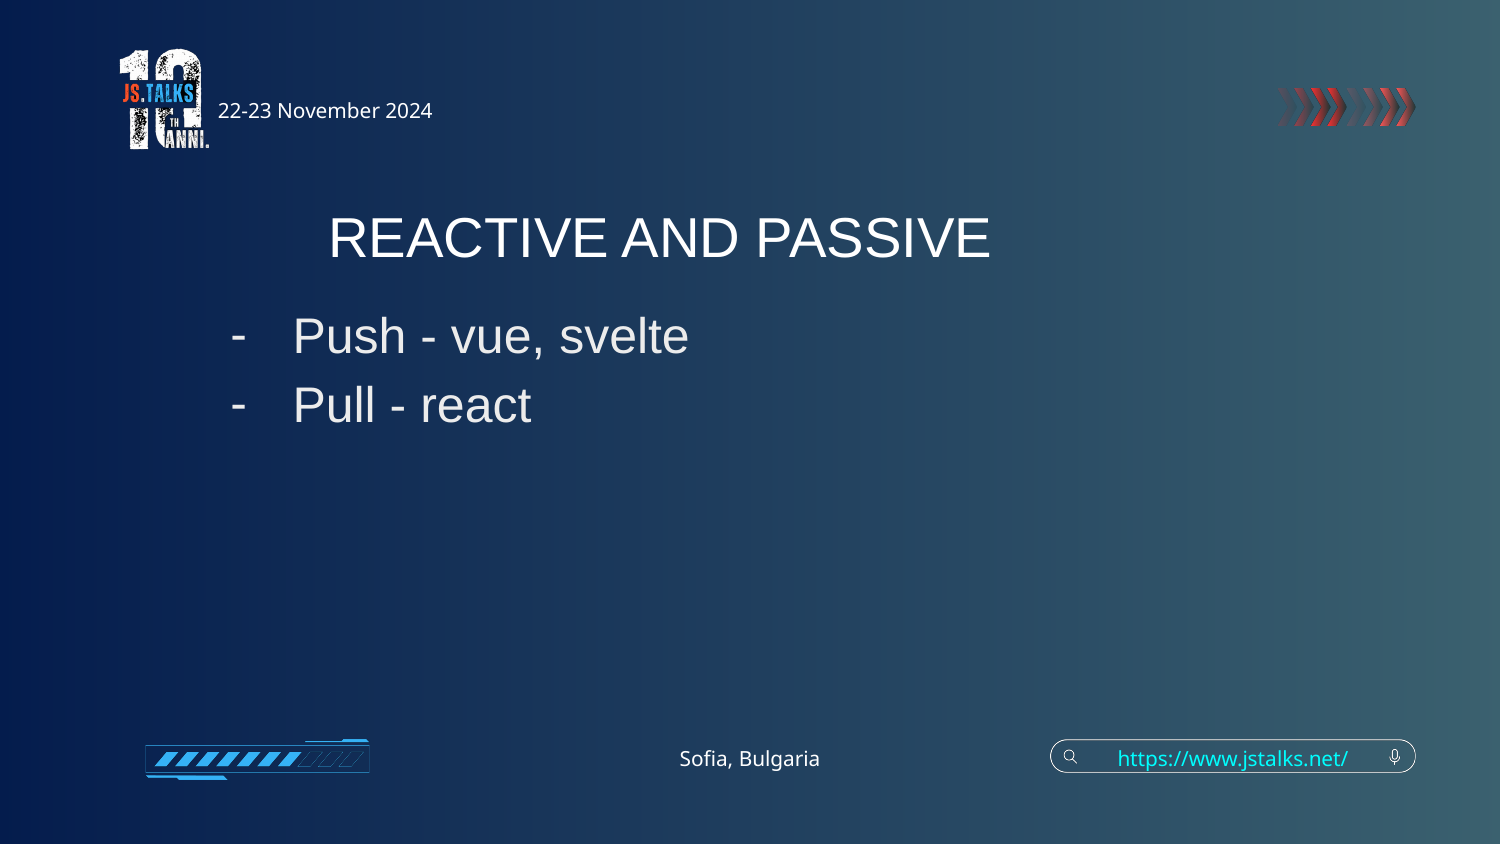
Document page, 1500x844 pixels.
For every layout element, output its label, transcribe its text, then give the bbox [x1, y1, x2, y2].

text_box https://www.jstalks.net/ [1103, 744, 1362, 772]
text_box [1277, 88, 1416, 126]
text_box REACTIVE AND PASSIVE [328, 183, 1233, 269]
text_box [65, 0, 258, 231]
text_box [145, 739, 370, 780]
text_box [1050, 739, 1416, 773]
text_box 22-23 November 2024 [217, 95, 507, 123]
text_box Push - vue, svelte Pull - react [217, 294, 1321, 433]
text_box Sofia, Bulgaria [654, 744, 846, 772]
